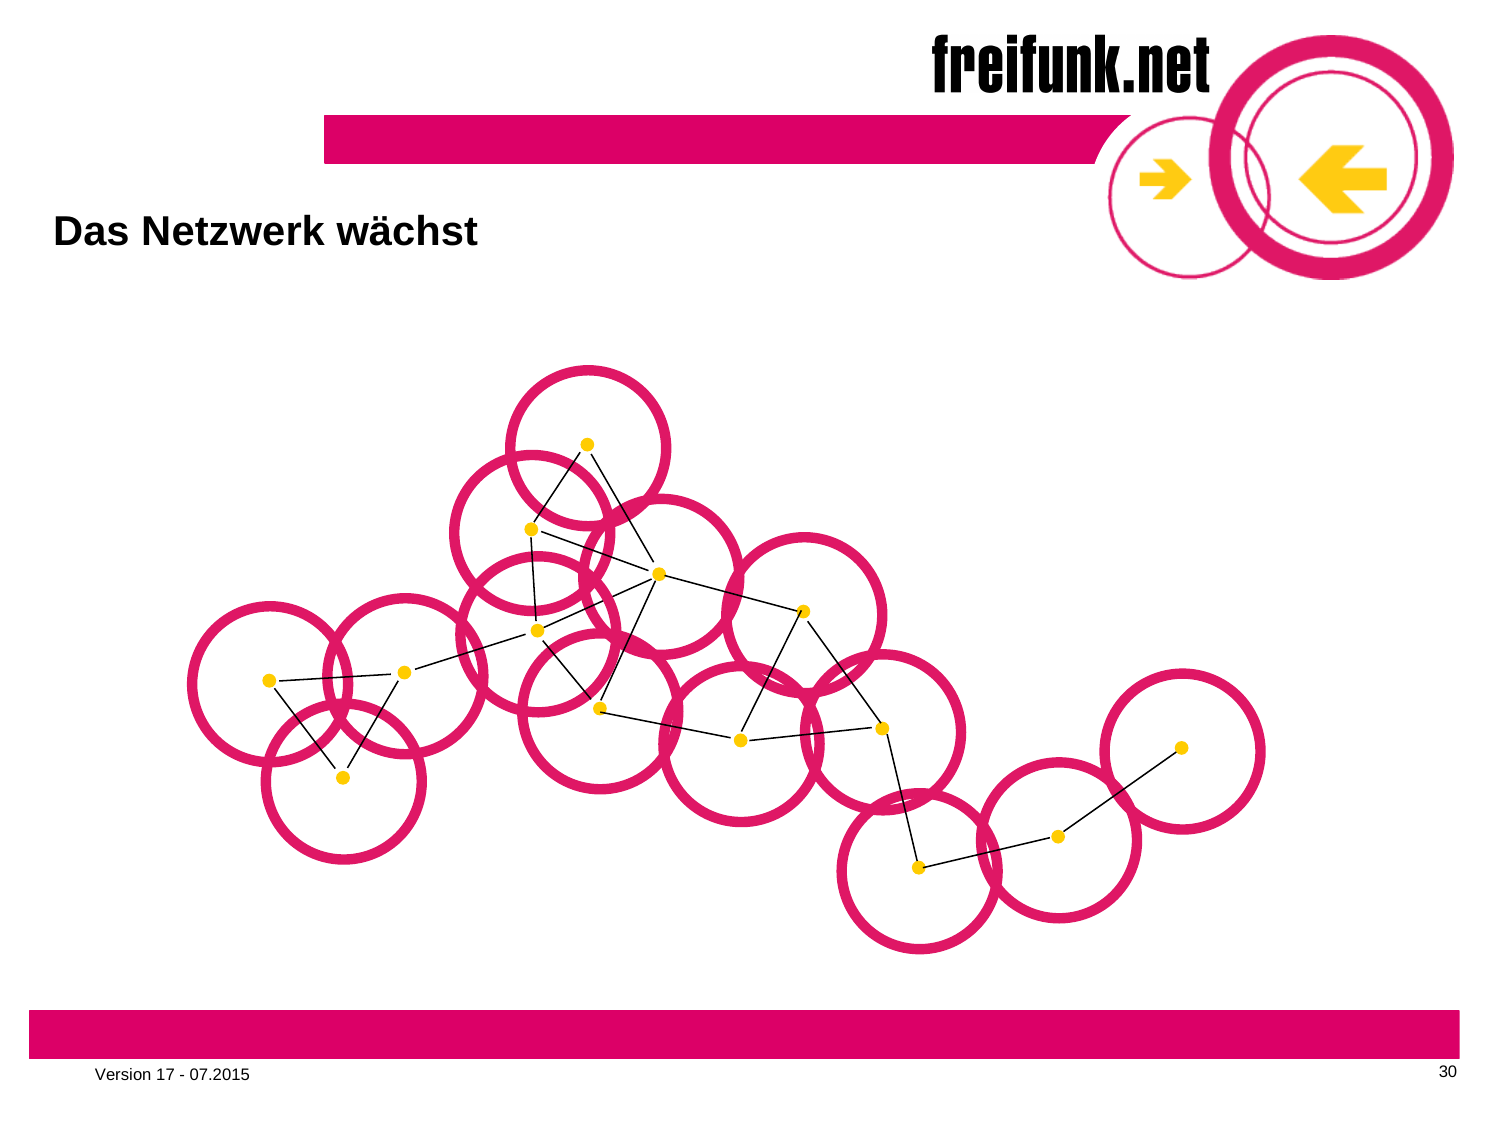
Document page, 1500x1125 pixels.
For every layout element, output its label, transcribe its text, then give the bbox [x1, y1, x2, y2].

text_box [875, 721, 890, 736]
text_box [524, 522, 539, 537]
text_box Das Netzwerk wächst [53, 204, 1046, 283]
text_box [262, 673, 277, 688]
picture [932, 34, 1454, 280]
text_box [1174, 741, 1189, 755]
text_box [530, 623, 545, 638]
text_box [652, 567, 667, 582]
text_box [397, 665, 412, 680]
text_box [911, 860, 926, 875]
text_box [796, 604, 811, 619]
text_box [733, 733, 748, 748]
text_box [335, 770, 350, 785]
text_box [593, 701, 607, 716]
text_box [580, 437, 595, 452]
text_box [1051, 829, 1066, 844]
